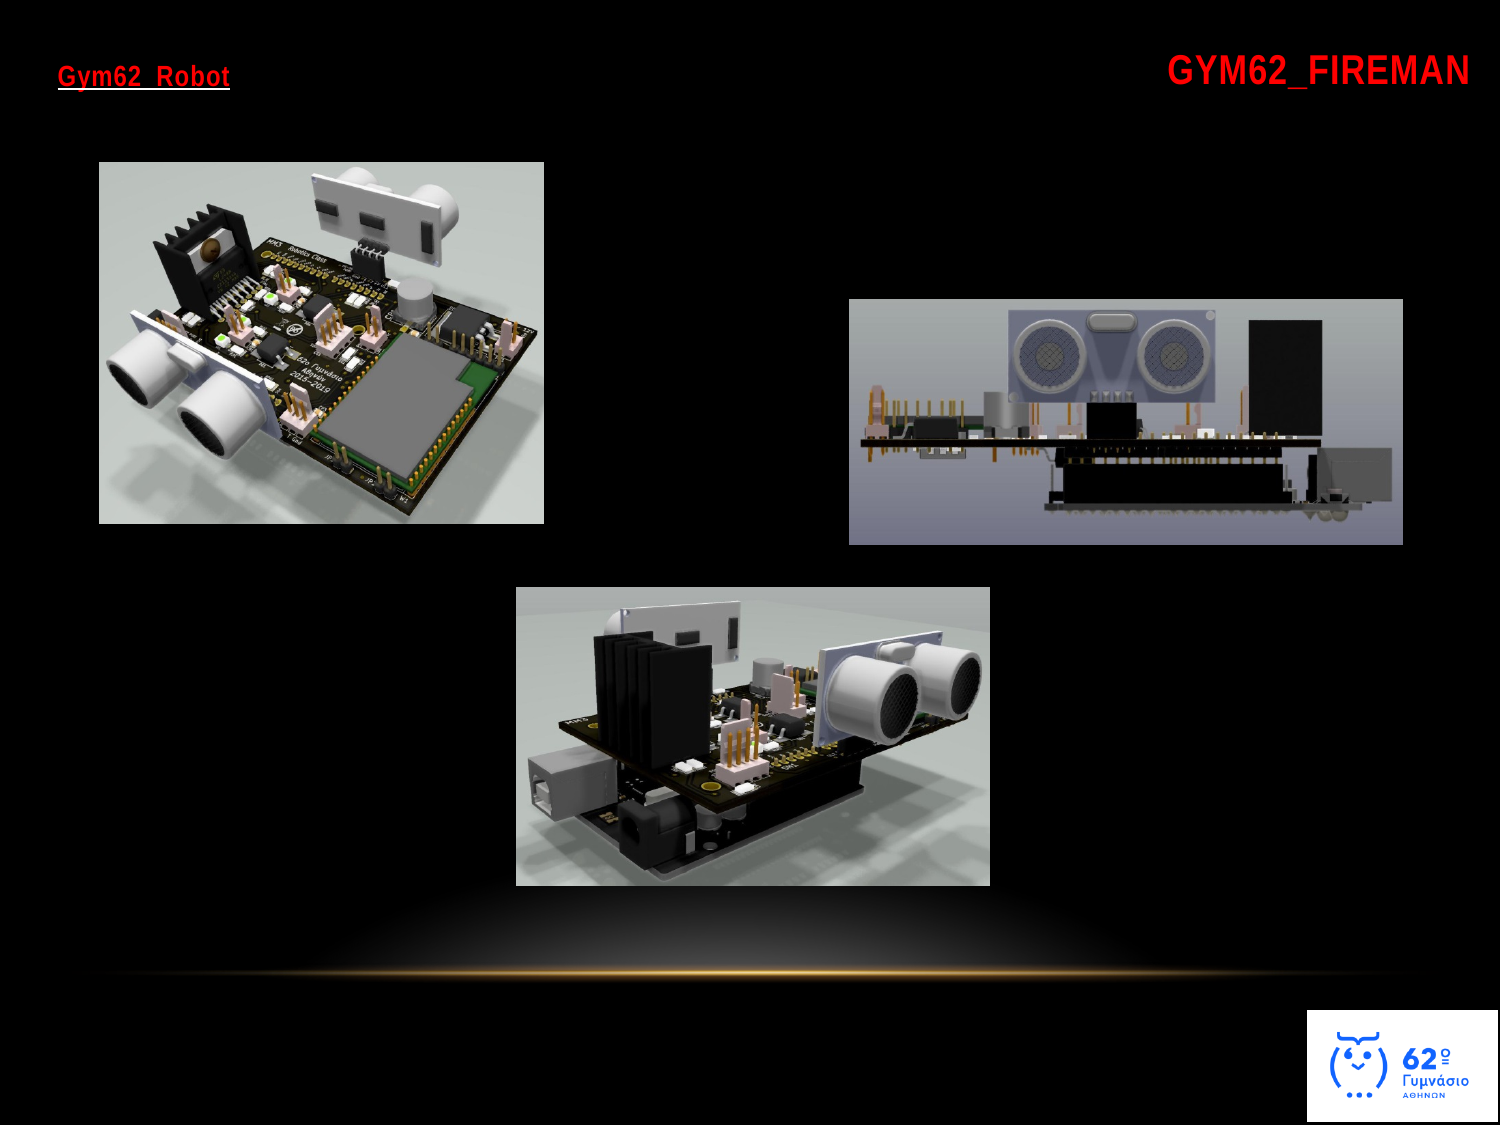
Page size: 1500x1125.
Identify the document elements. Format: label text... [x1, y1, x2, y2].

text_box Gym62_Robot [37, 37, 250, 100]
picture [0, 0, 1500, 1125]
text_box Gym62_FireMan [1143, 18, 1494, 100]
